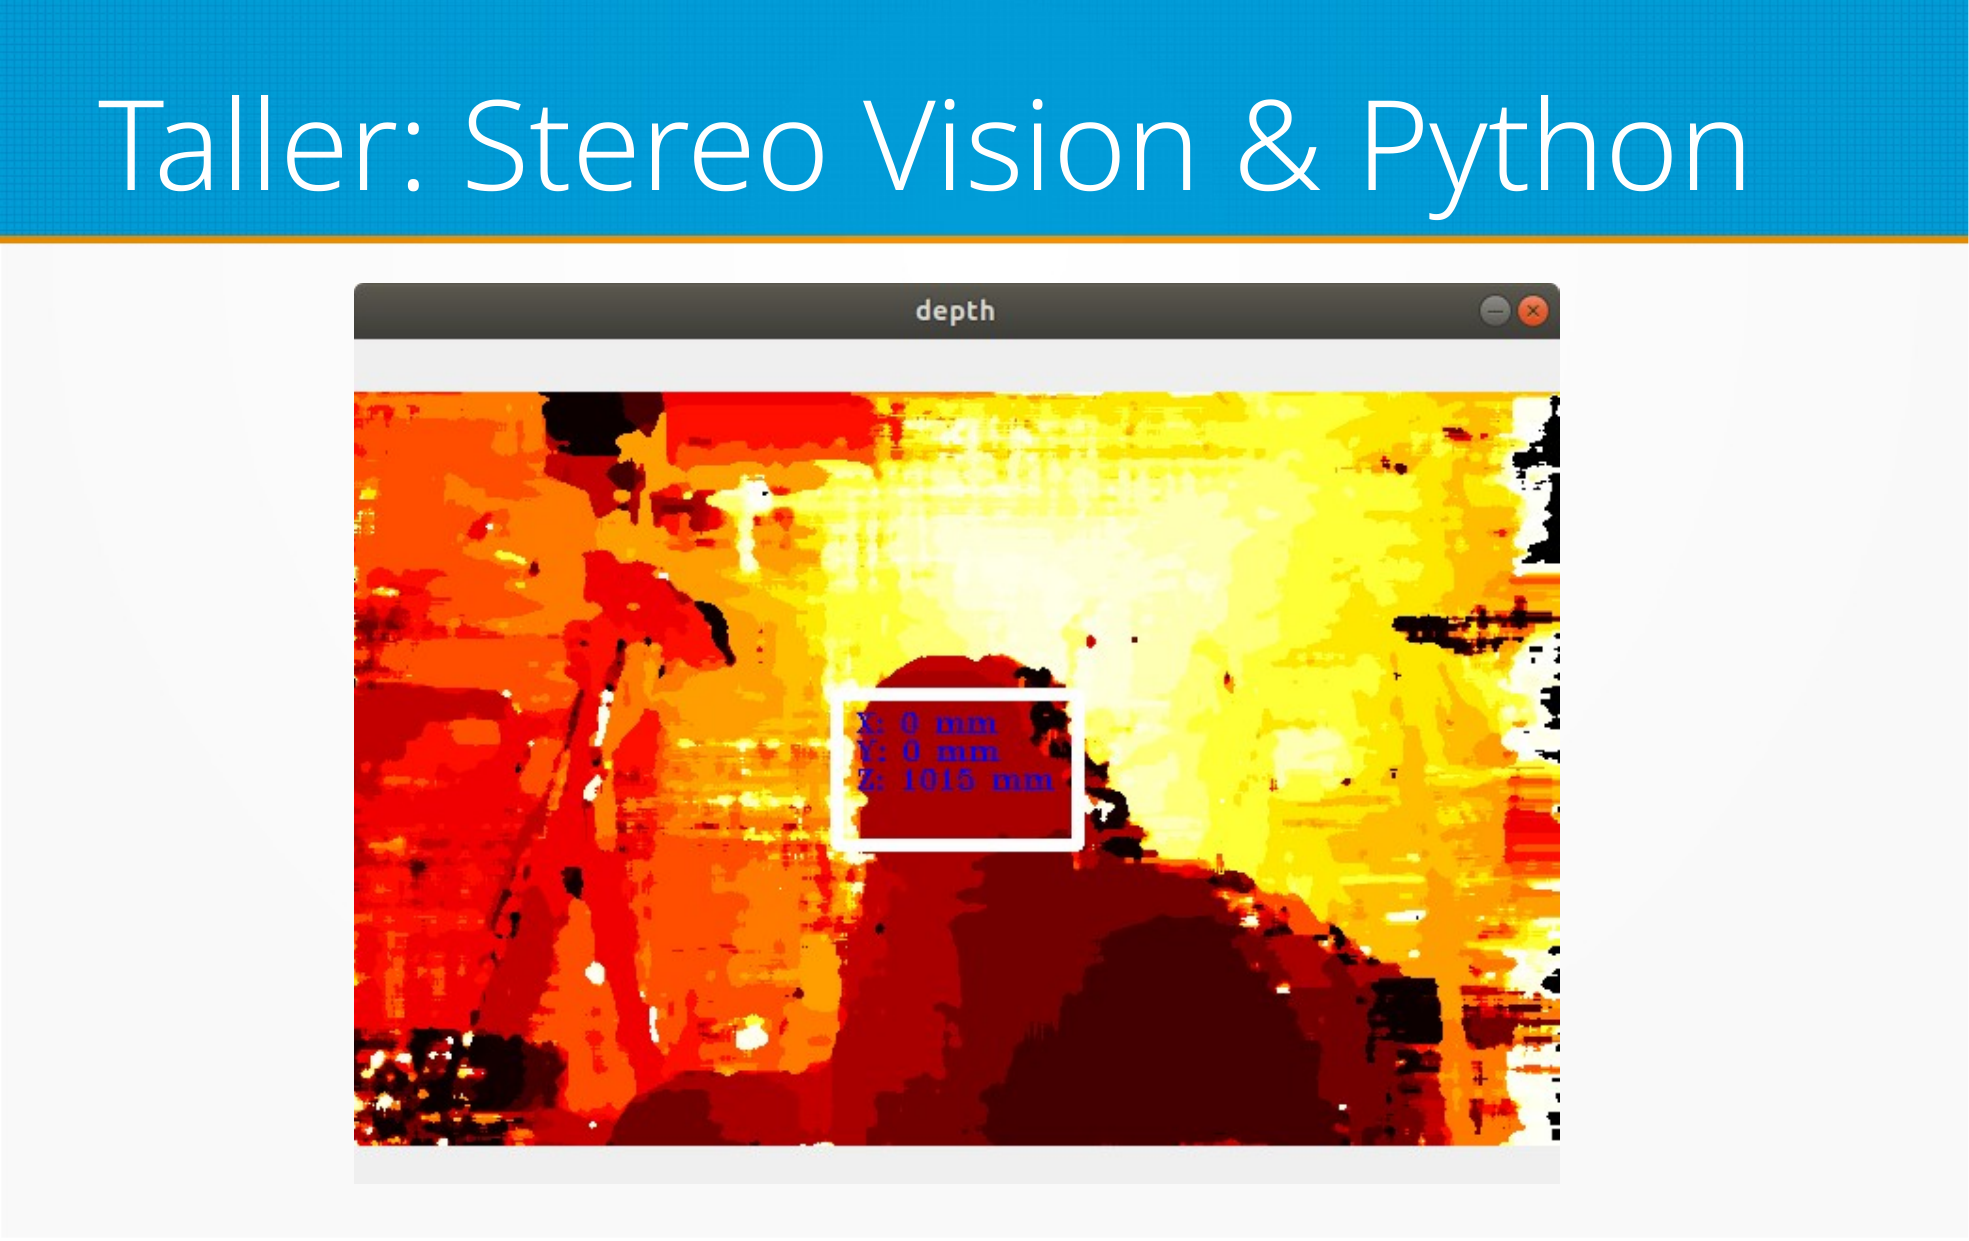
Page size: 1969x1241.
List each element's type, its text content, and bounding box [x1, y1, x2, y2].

picture [0, 233, 1969, 1241]
title Taller: Stereo Vision & Python [98, 19, 1870, 227]
